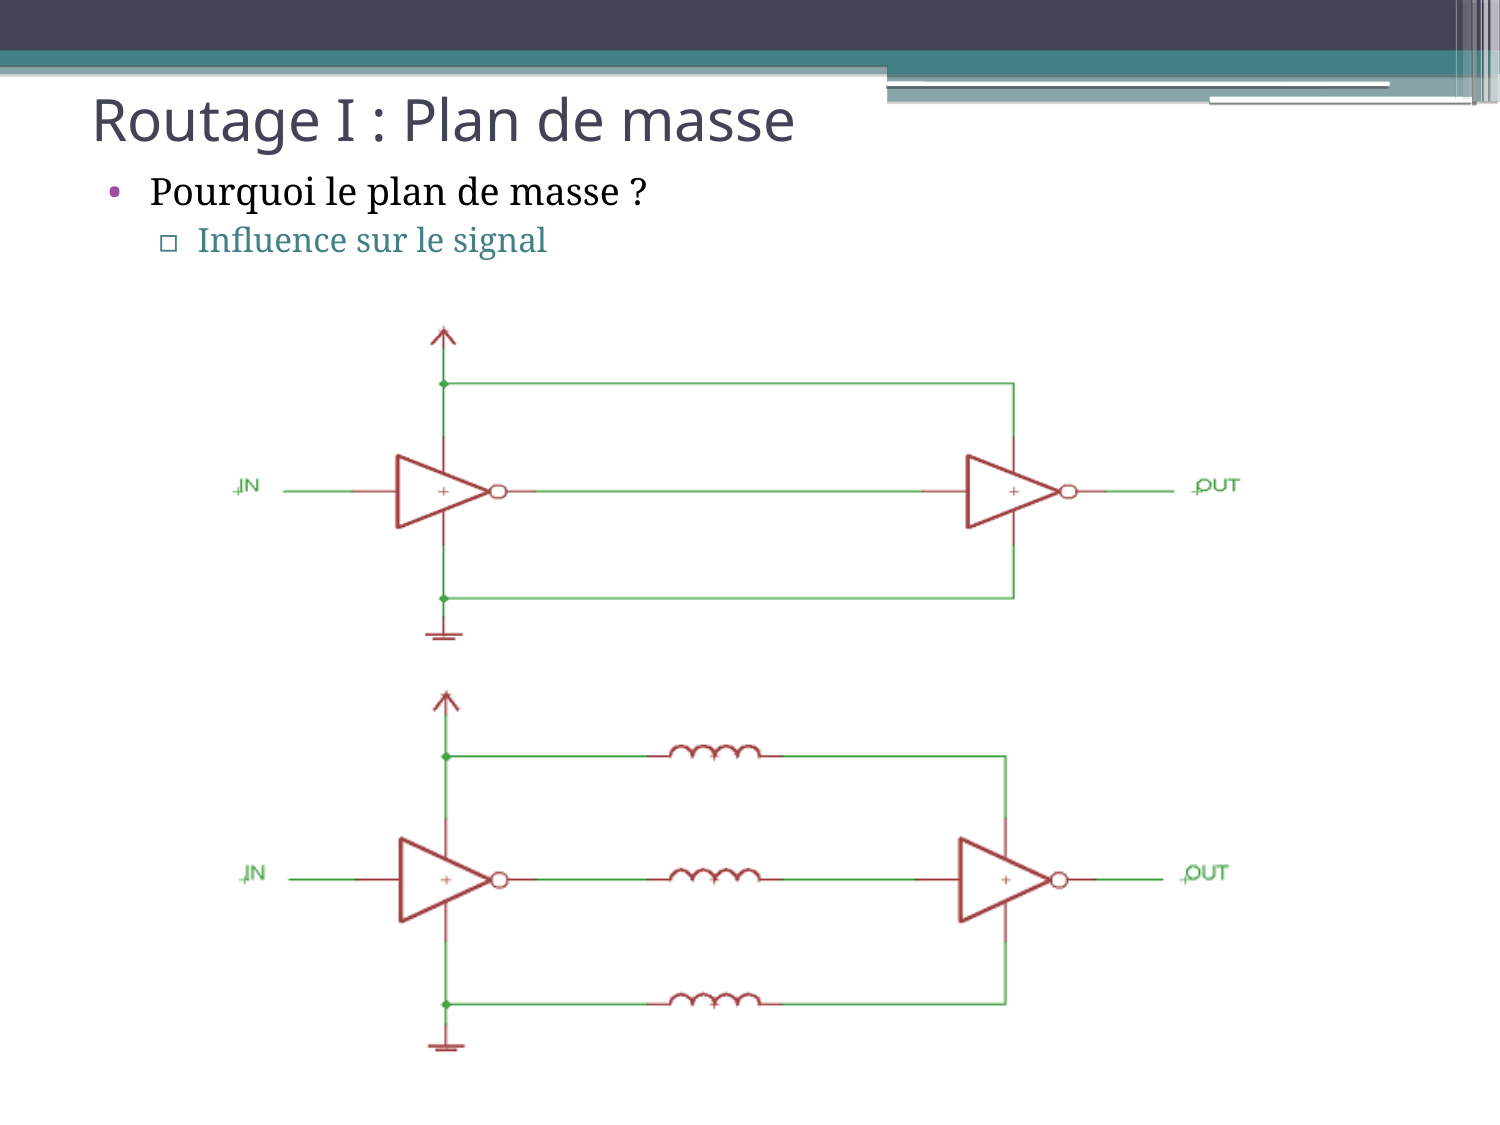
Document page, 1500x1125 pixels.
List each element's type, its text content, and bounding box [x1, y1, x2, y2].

title Routage I : Plan de masse [76, 30, 1427, 206]
picture [206, 290, 1282, 678]
picture [218, 680, 1234, 1071]
list Pourquoi le plan de masse ? Influence sur le signal [75, 160, 1425, 1079]
